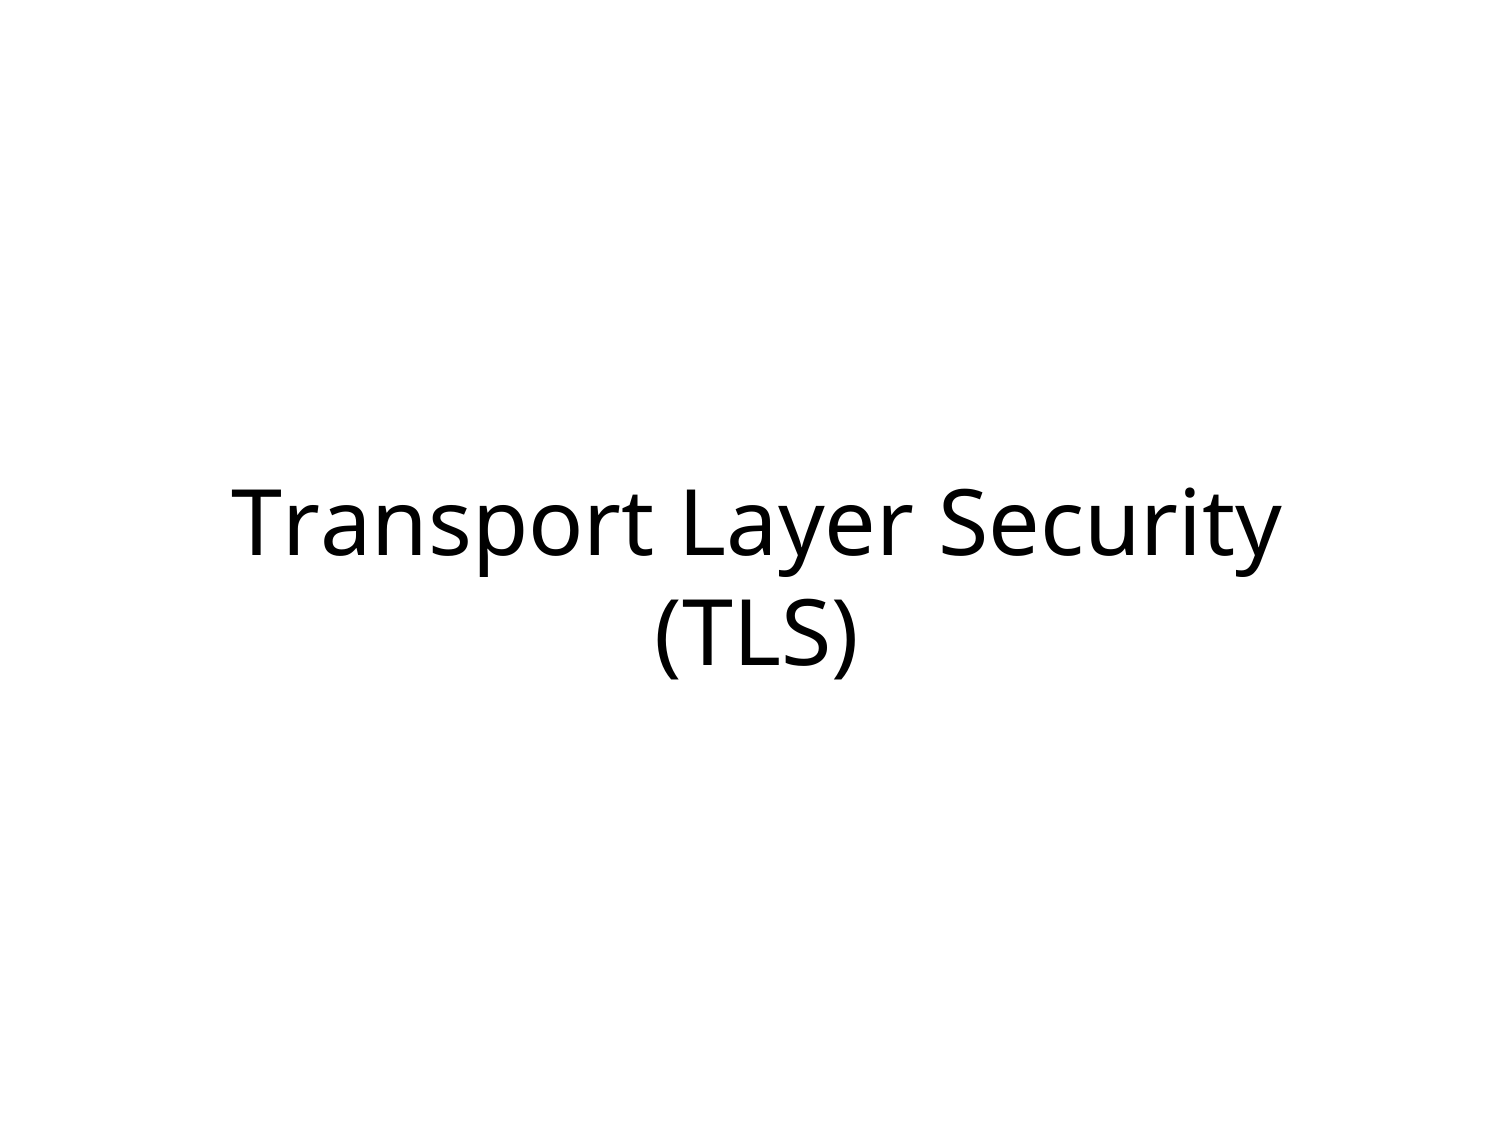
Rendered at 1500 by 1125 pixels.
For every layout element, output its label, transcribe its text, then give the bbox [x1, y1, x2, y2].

title Transport Layer Security (TLS) [124, 484, 1391, 663]
